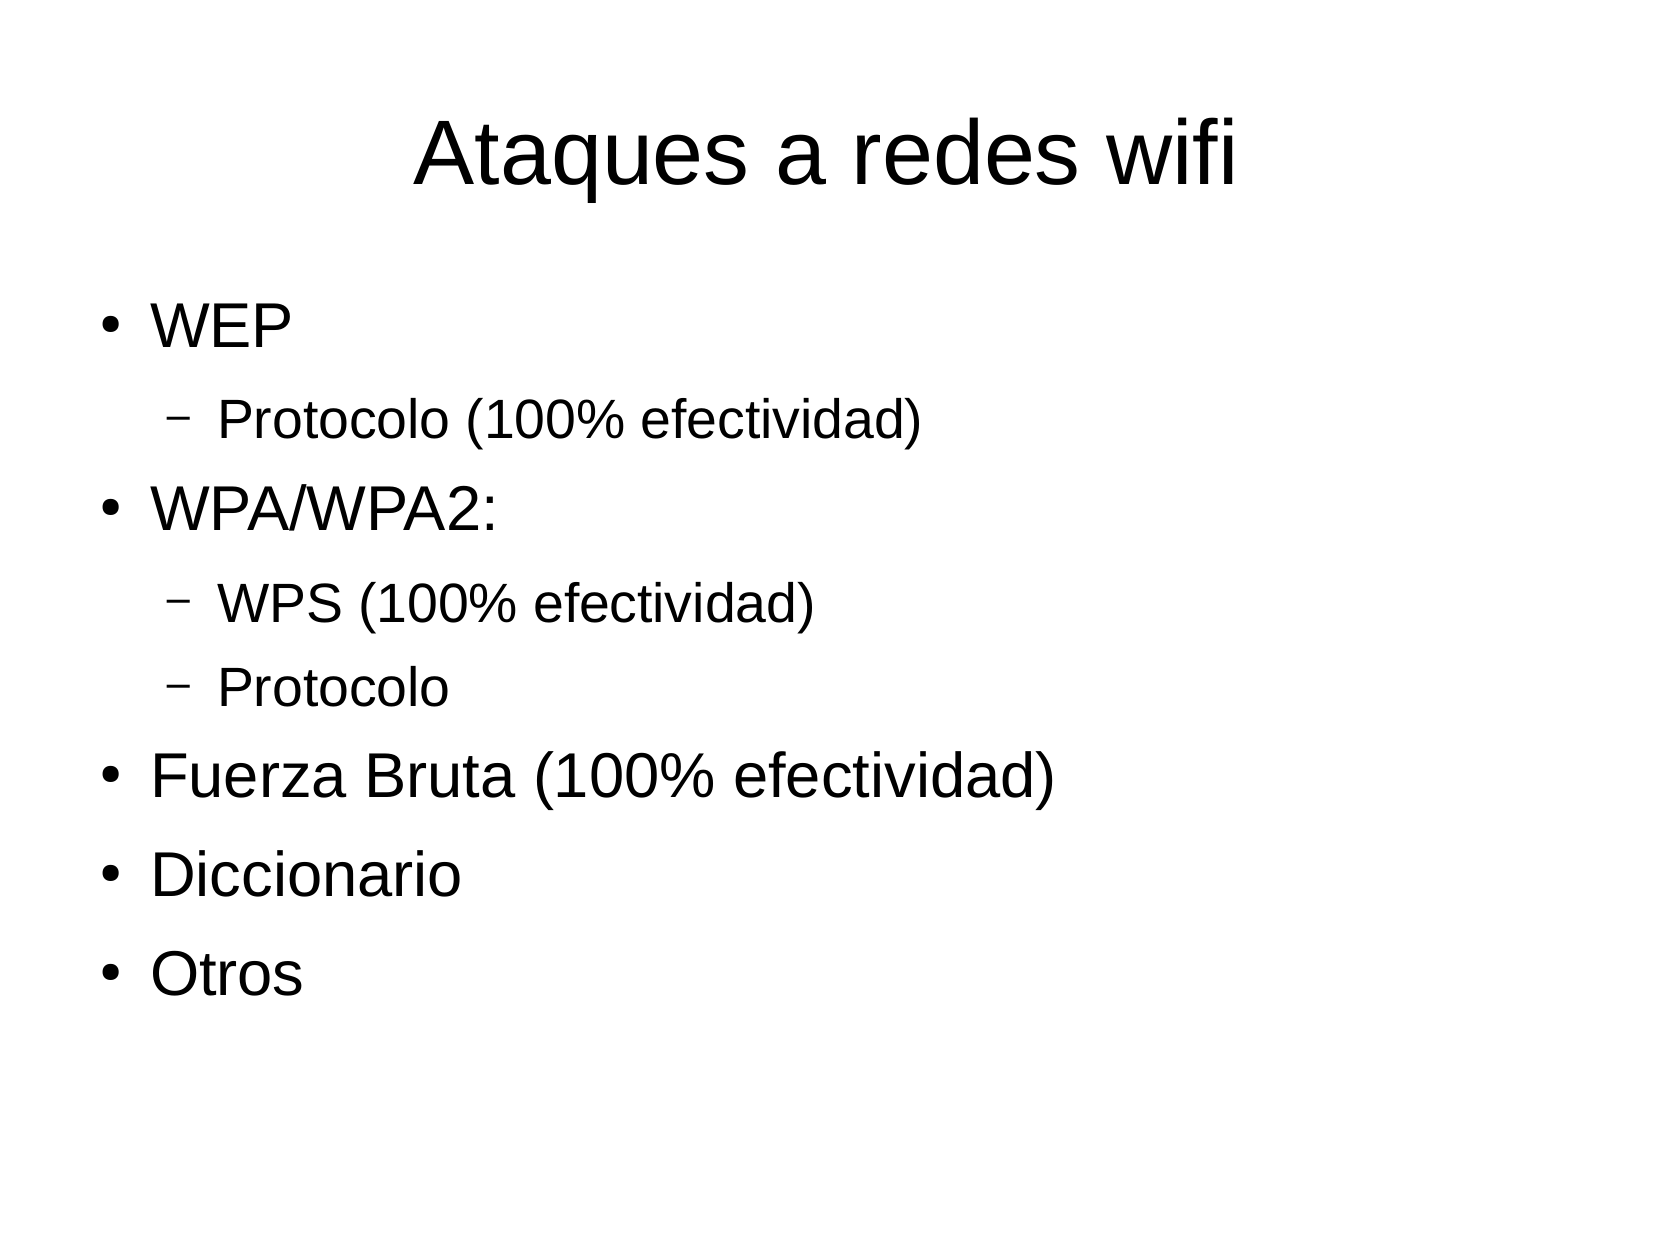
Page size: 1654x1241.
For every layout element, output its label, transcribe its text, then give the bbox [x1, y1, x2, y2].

title Ataques a redes wifi [82, 49, 1571, 257]
list WEP Protocolo (100% efectividad) WPA/WPA2: WPS (100% efectividad) Protocolo Fuerza Bruta (100% efectividad) Diccionario Otros [82, 290, 1571, 1010]
